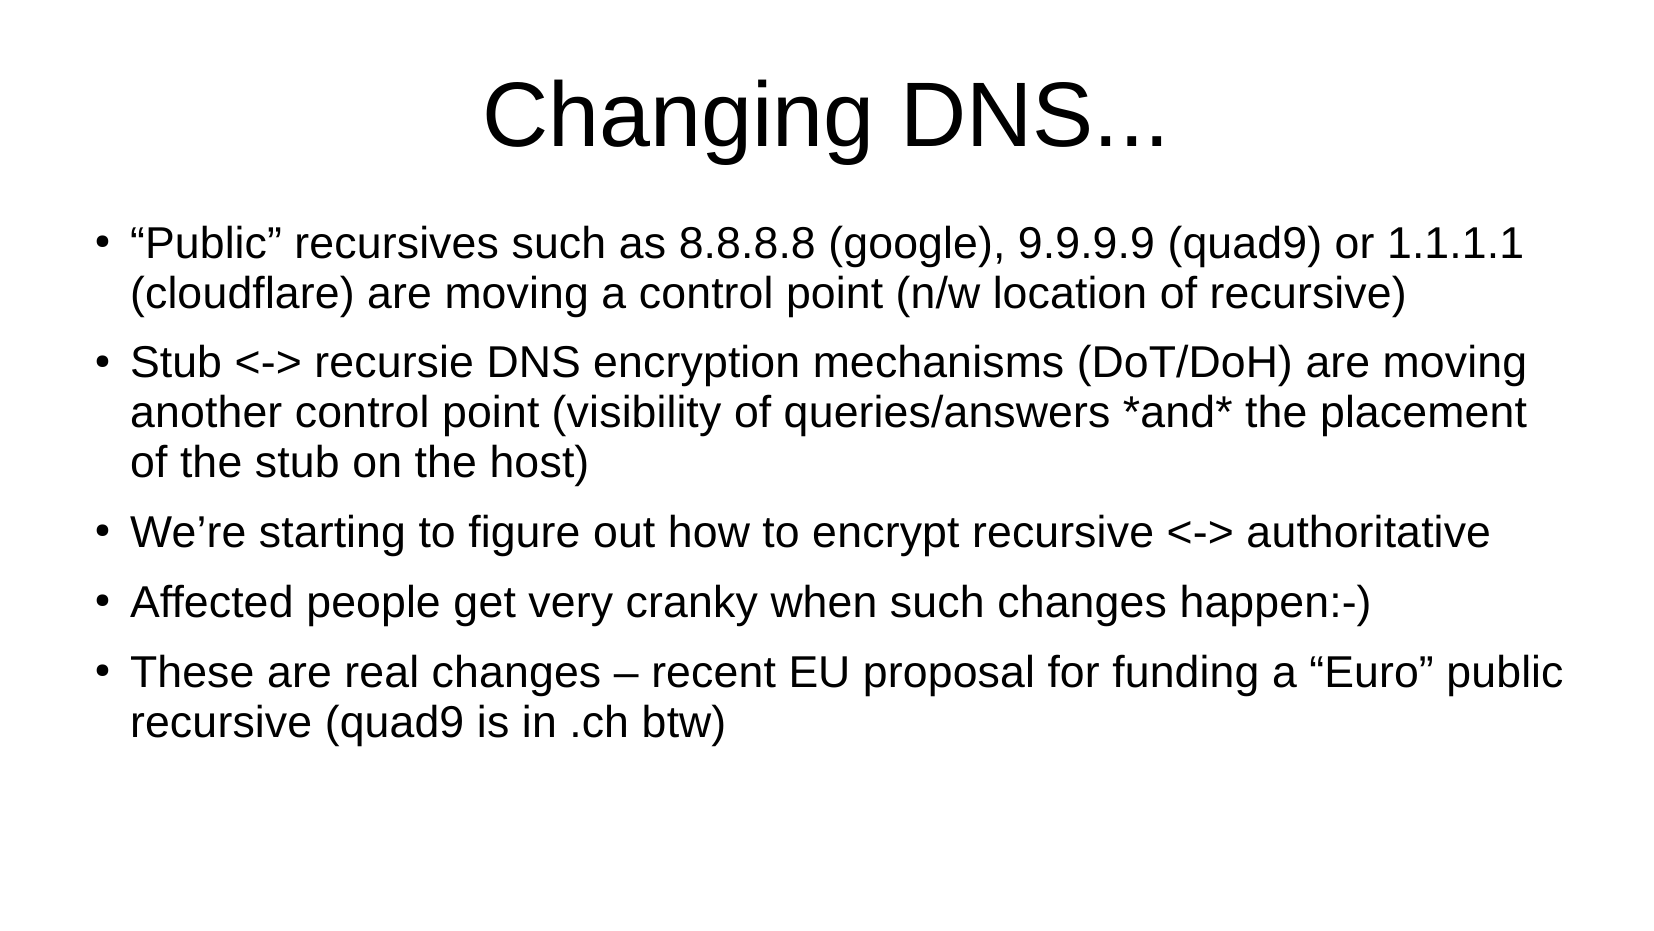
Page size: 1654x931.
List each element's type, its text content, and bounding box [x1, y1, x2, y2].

title Changing DNS... [82, 37, 1571, 193]
list “Public” recursives such as 8.8.8.8 (google), 9.9.9.9 (quad9) or 1.1.1.1 (cloudflare) are moving a control point (n/w location of recursive) Stub <-> recursie DNS encryption mechanisms (DoT/DoH) are moving another control point (visibility of queries/answers *and* the placement of the stub on the host) We’re starting to figure out how to encrypt recursive <-> authoritative Affected people get very cranky when such changes happen:-) These are real changes – recent EU proposal for funding a “Euro” public recursive (quad9 is in .ch btw) [82, 217, 1571, 758]
